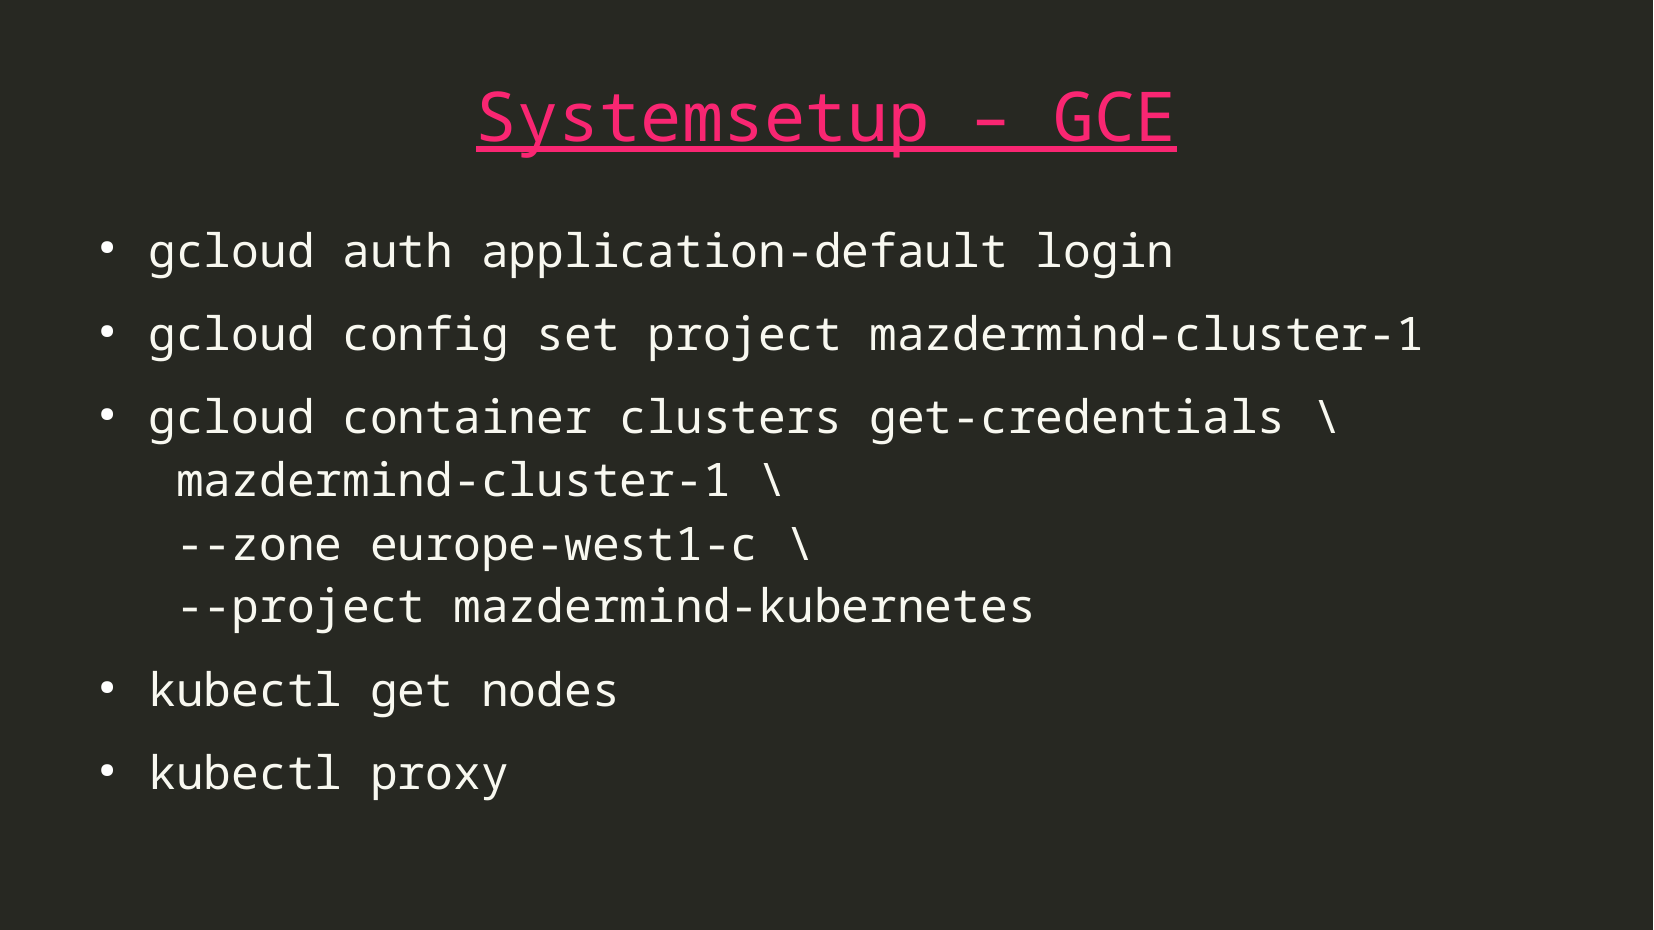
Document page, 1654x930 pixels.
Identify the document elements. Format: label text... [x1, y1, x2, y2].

title Systemsetup – GCE [82, 36, 1571, 193]
list gcloud auth application-default login gcloud config set project mazdermind-cluster-1 gcloud container clusters get-credentials \ mazdermind-cluster-1 \ --zone europe-west1-c \ --project mazdermind-kubernetes kubectl get nodes kubectl proxy [82, 217, 1571, 811]
